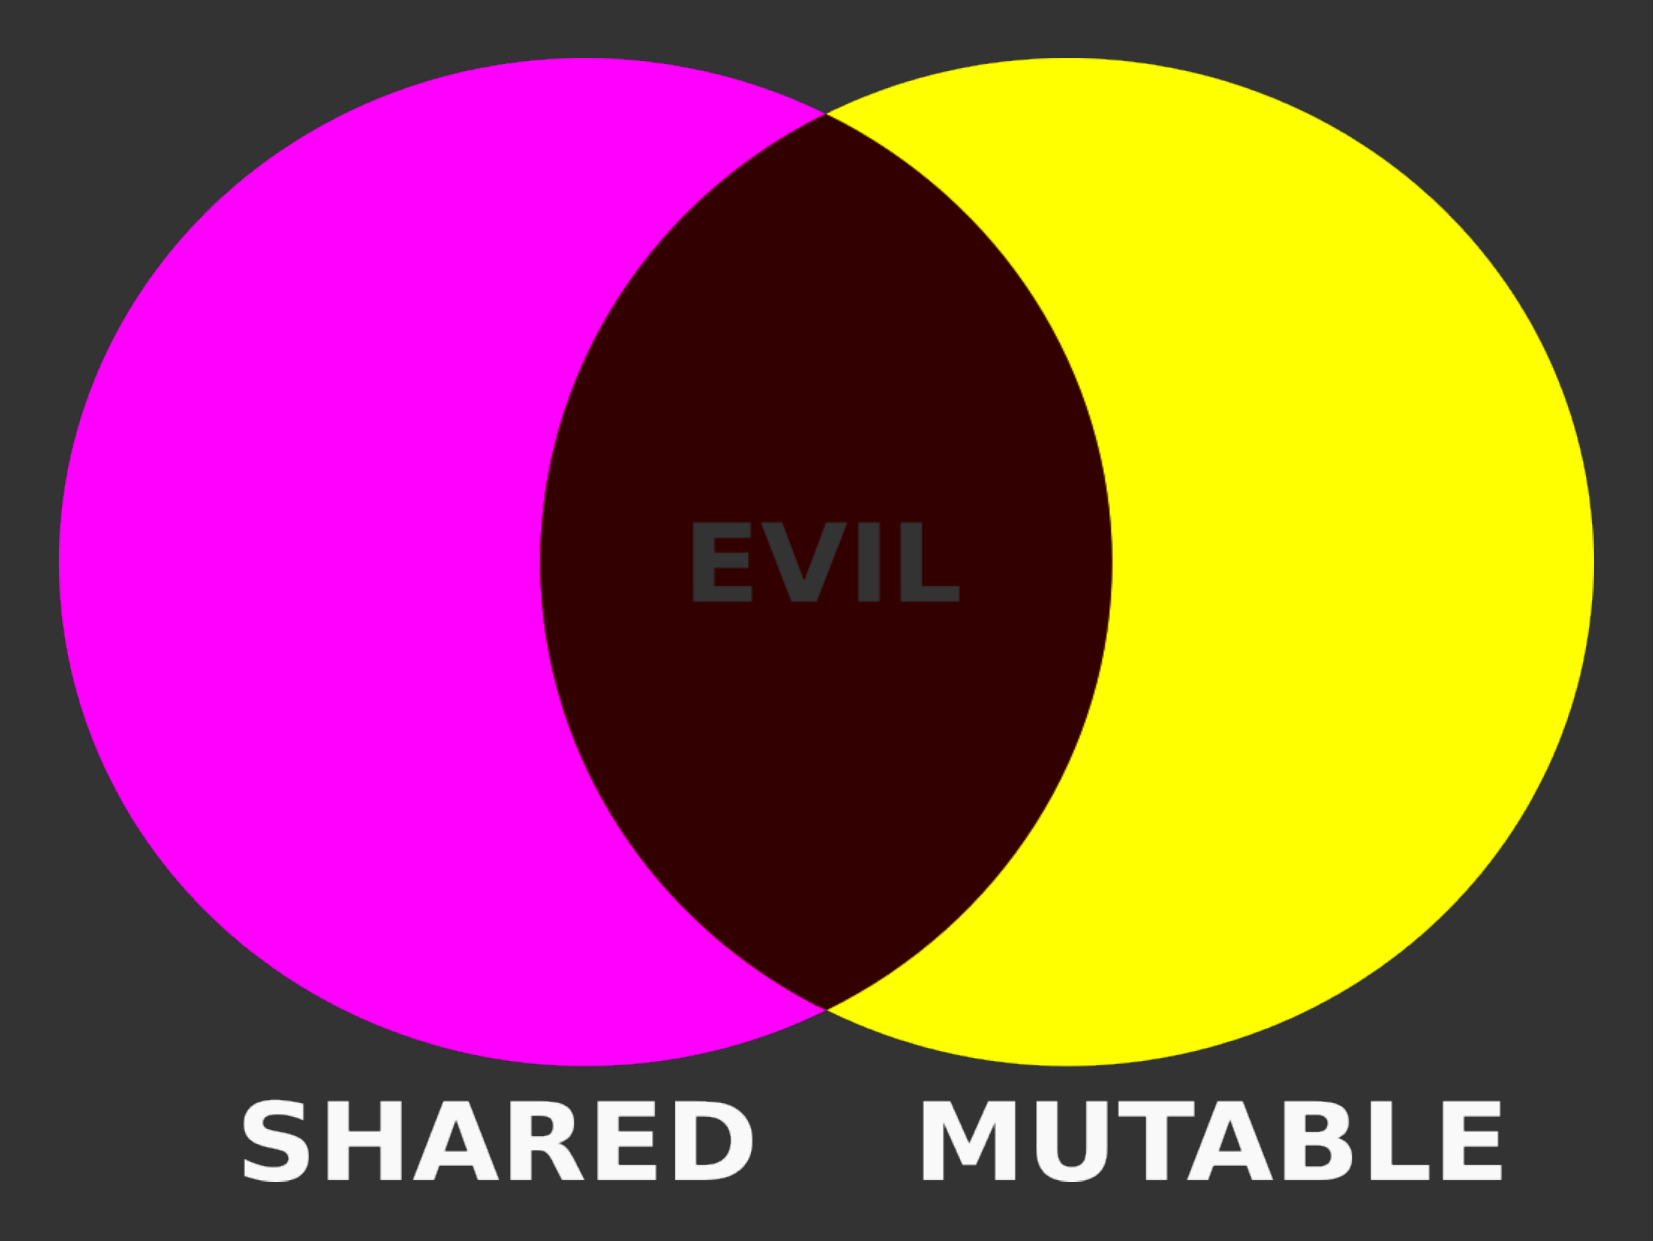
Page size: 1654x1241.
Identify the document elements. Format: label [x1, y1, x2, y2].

picture [59, 58, 1594, 1182]
